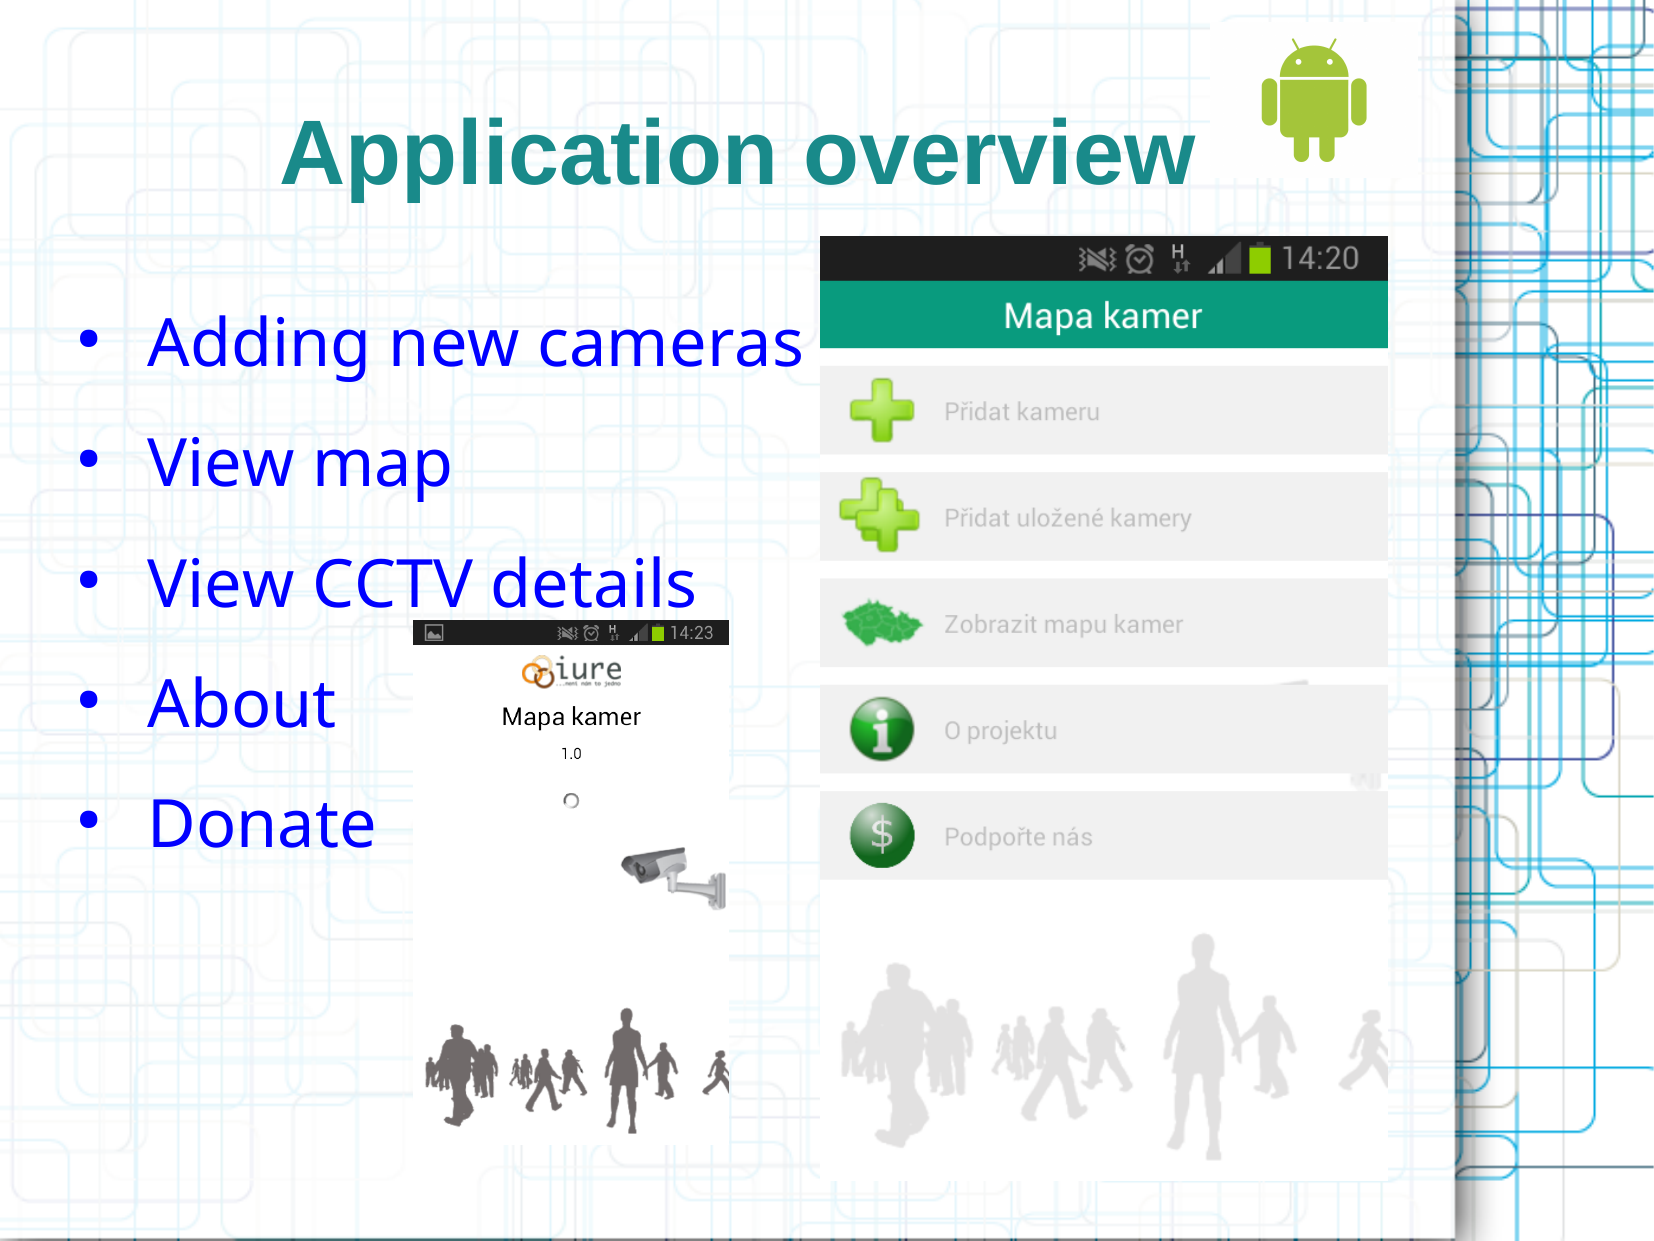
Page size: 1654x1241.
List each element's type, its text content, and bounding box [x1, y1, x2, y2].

picture [0, 0, 1654, 1241]
list Adding new cameras View map View CCTV details About Donate [76, 295, 820, 916]
title Application overview [59, 49, 1418, 257]
